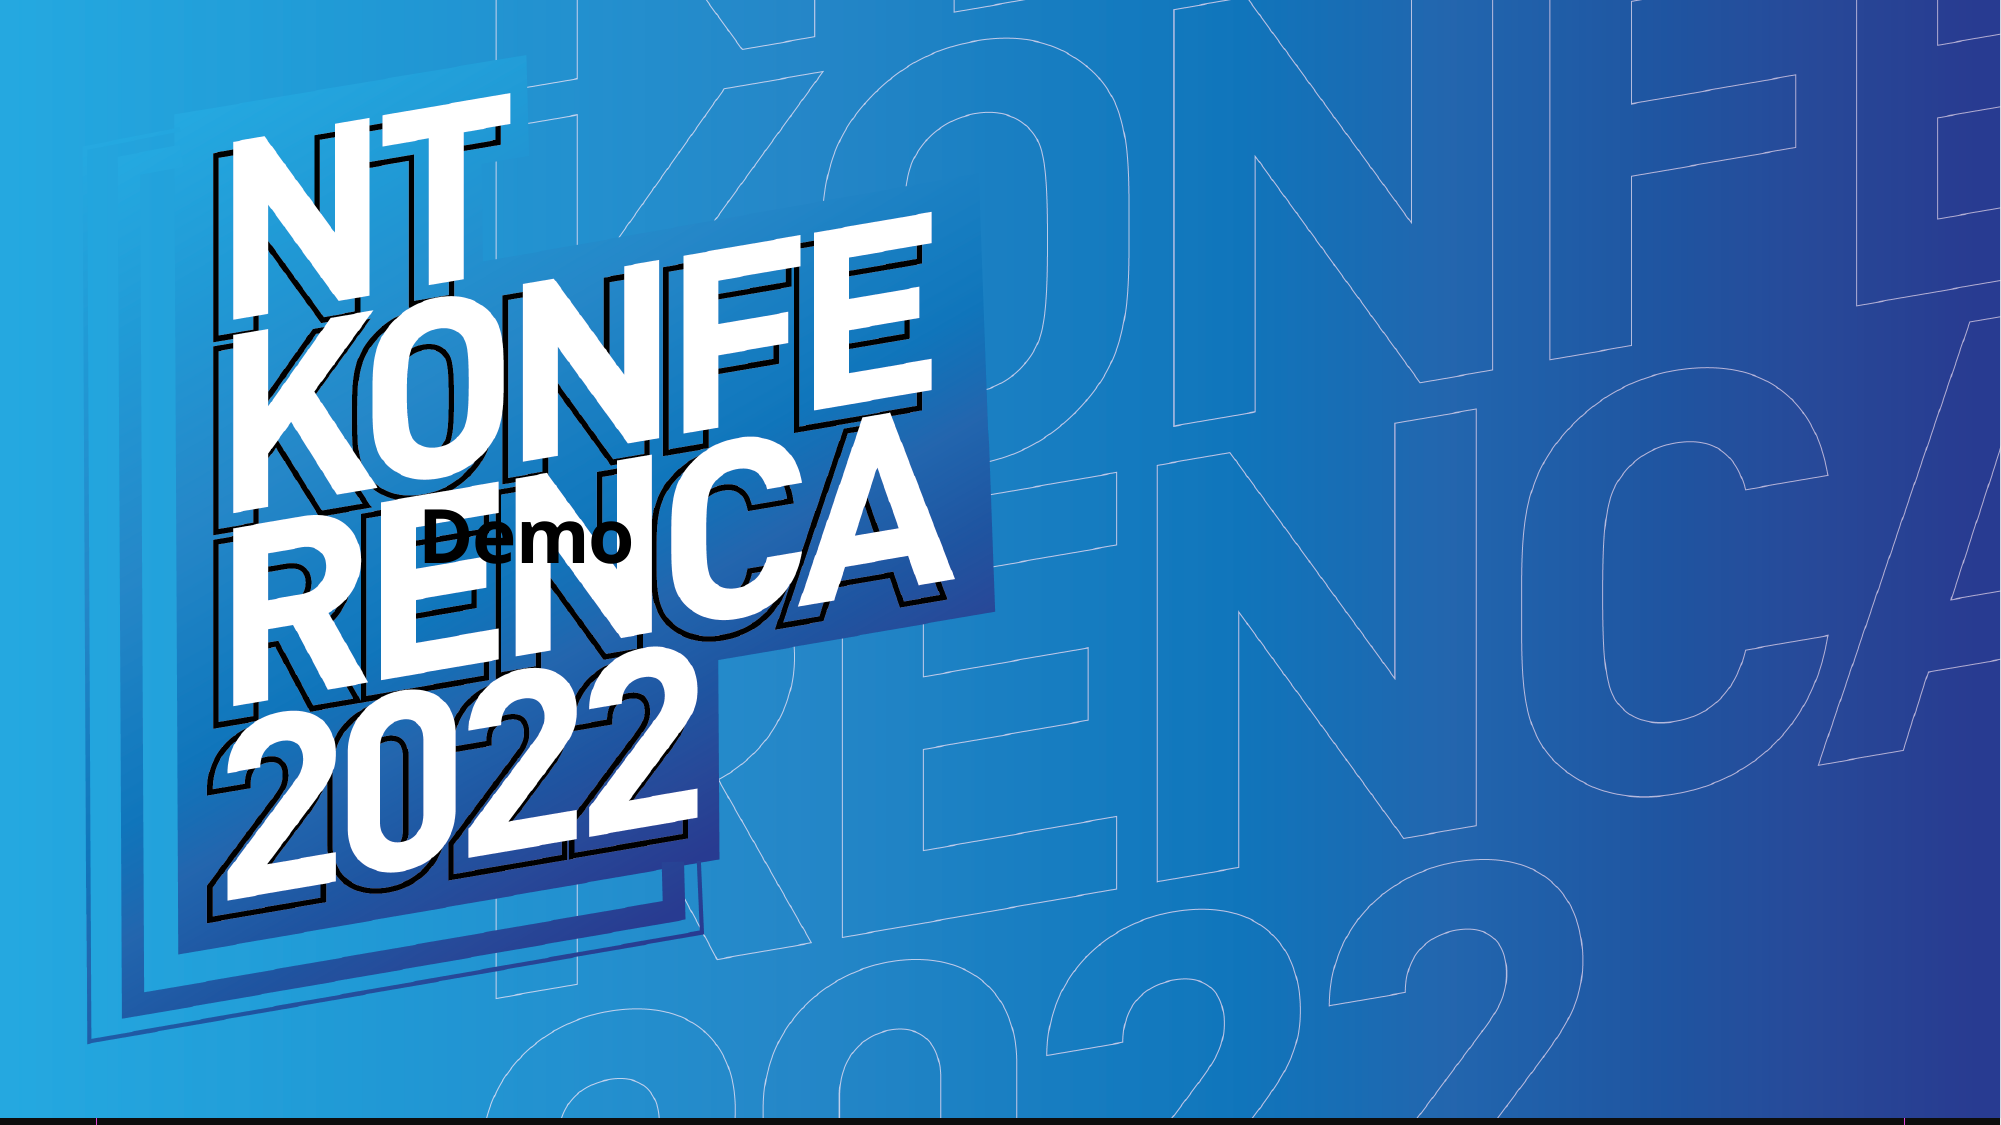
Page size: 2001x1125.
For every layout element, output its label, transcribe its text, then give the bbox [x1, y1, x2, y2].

title Demo [418, 497, 1919, 580]
